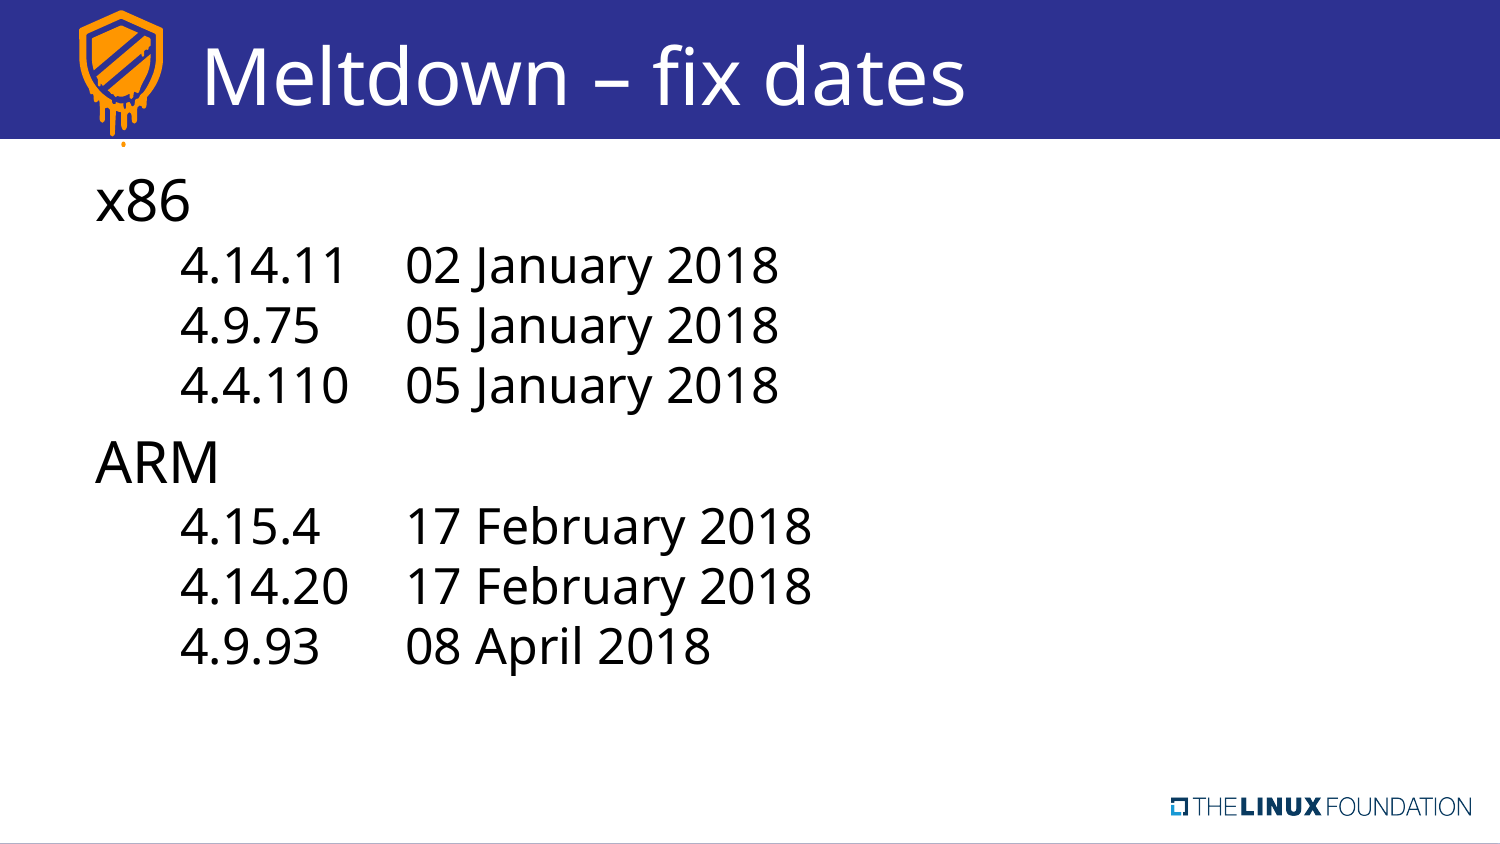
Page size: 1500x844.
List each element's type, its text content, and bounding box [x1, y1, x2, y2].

picture [1171, 797, 1471, 816]
picture [78, 9, 163, 147]
title Meltdown – fix dates [48, 7, 1425, 140]
list x86 4.14.11 02 January 2018 4.9.75 05 January 2018 4.4.110 05 January 2018 ARM 4.15.4 17 February 2018 4.14.20 17 February 2018 4.9.93 08 April 2018 [23, 155, 1405, 736]
